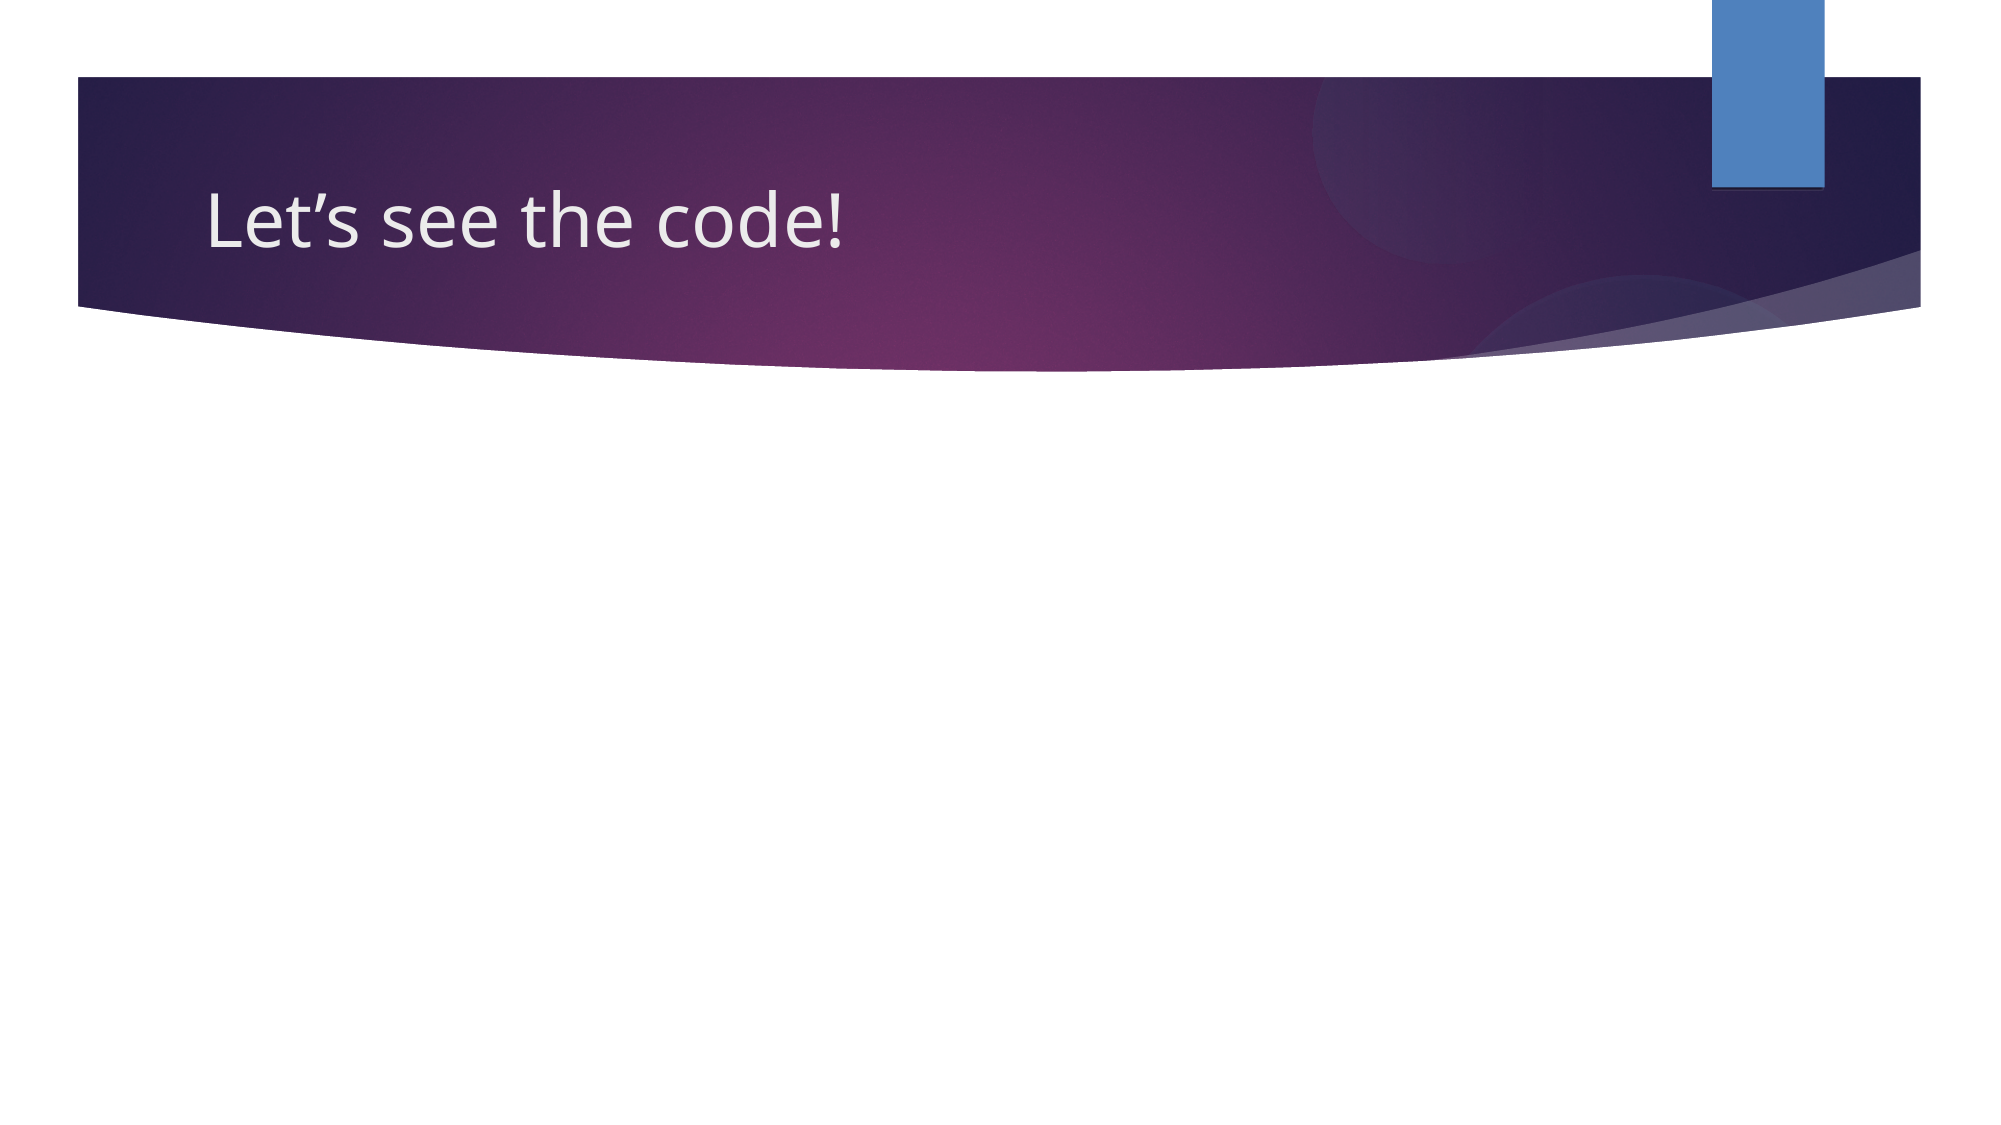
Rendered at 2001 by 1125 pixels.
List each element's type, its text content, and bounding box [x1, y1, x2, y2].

text_box Let’s see the code! [189, 159, 1627, 276]
picture [79, 78, 1920, 371]
